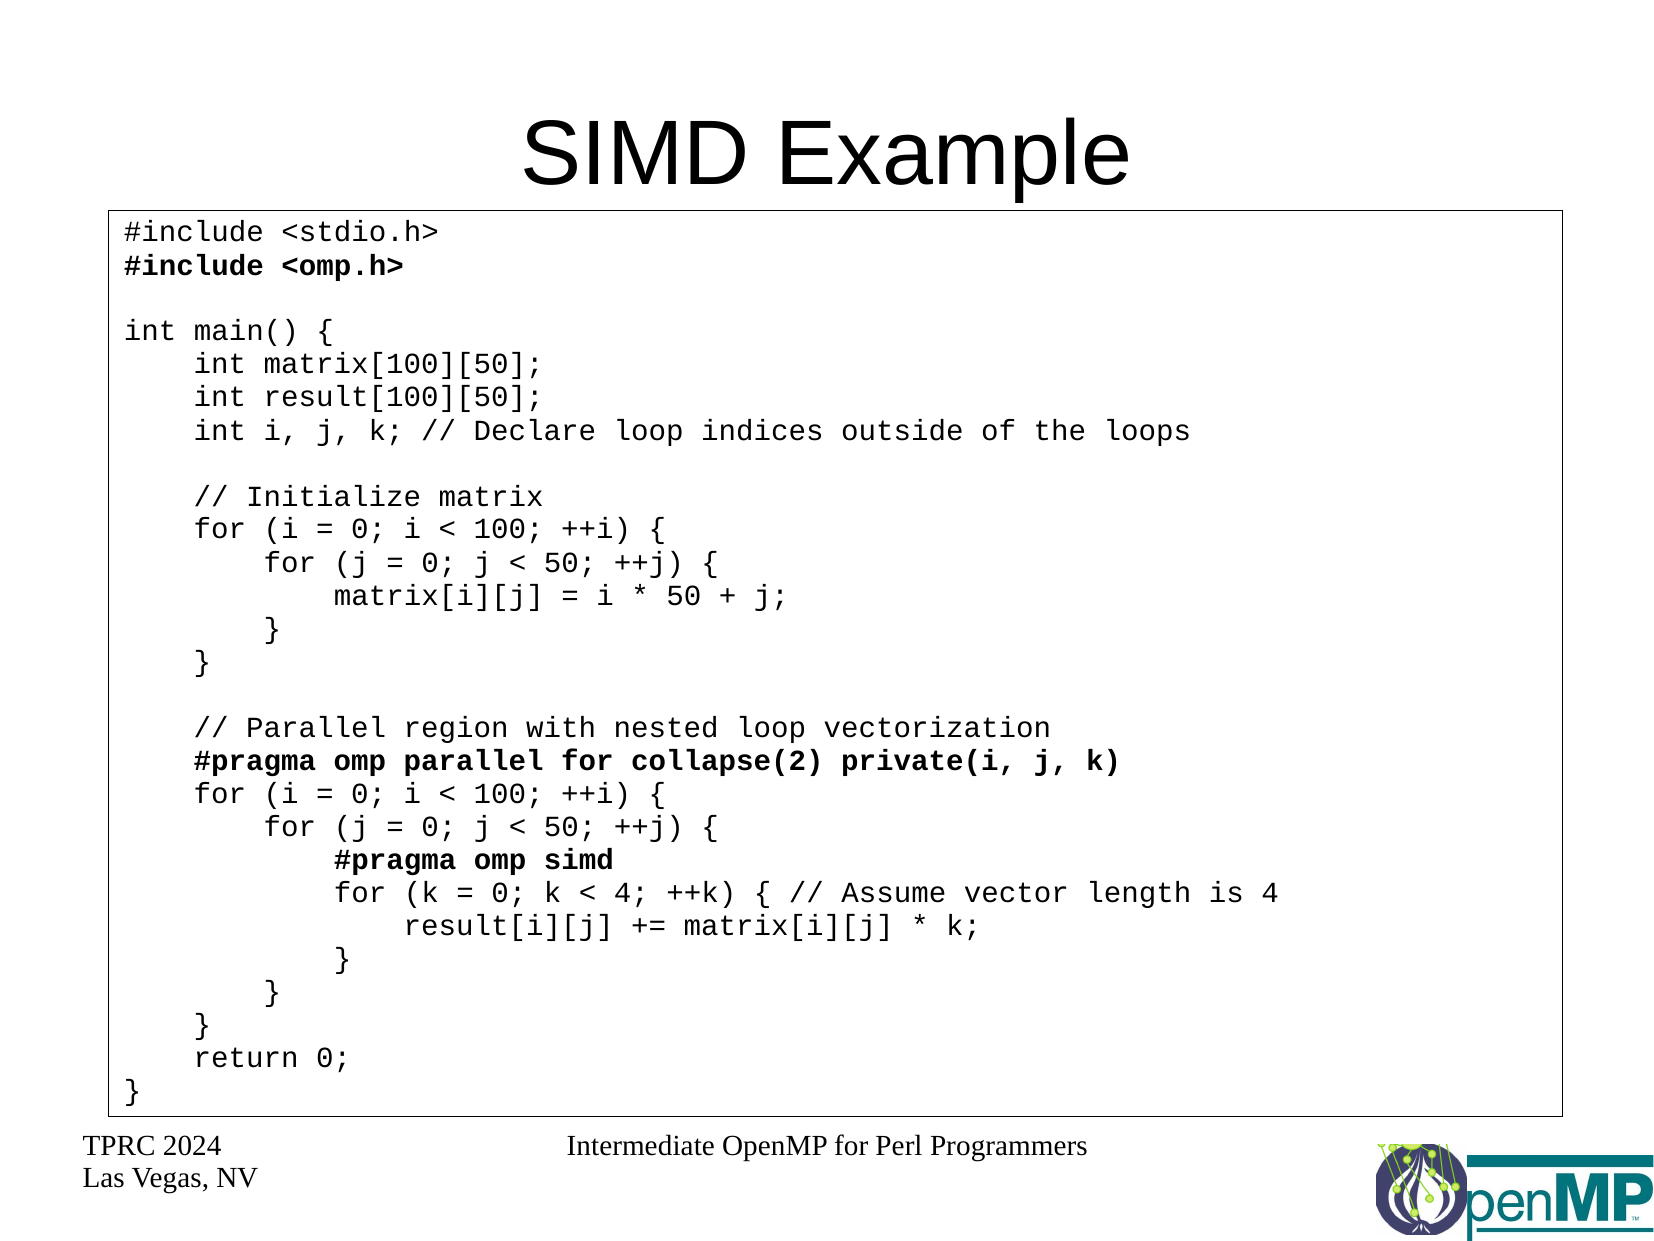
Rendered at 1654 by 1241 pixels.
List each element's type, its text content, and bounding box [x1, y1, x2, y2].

title SIMD Example [82, 49, 1571, 257]
picture [1376, 1144, 1654, 1241]
text_box #include <stdio.h> #include <omp.h> int main() { int matrix[100][50]; int result[100][50]; int i, j, k; // Declare loop indices outside of the loops // Initialize matrix for (i = 0; i < 100; ++i) { for (j = 0; j < 50; ++j) { matrix[i][j] = i * 50 + j; } } // Parallel region with nested loop vectorization #pragma omp parallel for collapse(2) private(i, j, k) for (i = 0; i < 100; ++i) { for (j = 0; j < 50; ++j) { #pragma omp simd for (k = 0; k < 4; ++k) { // Assume vector length is 4 result[i][j] += matrix[i][j] * k; } } } return 0; } [108, 210, 1563, 1021]
